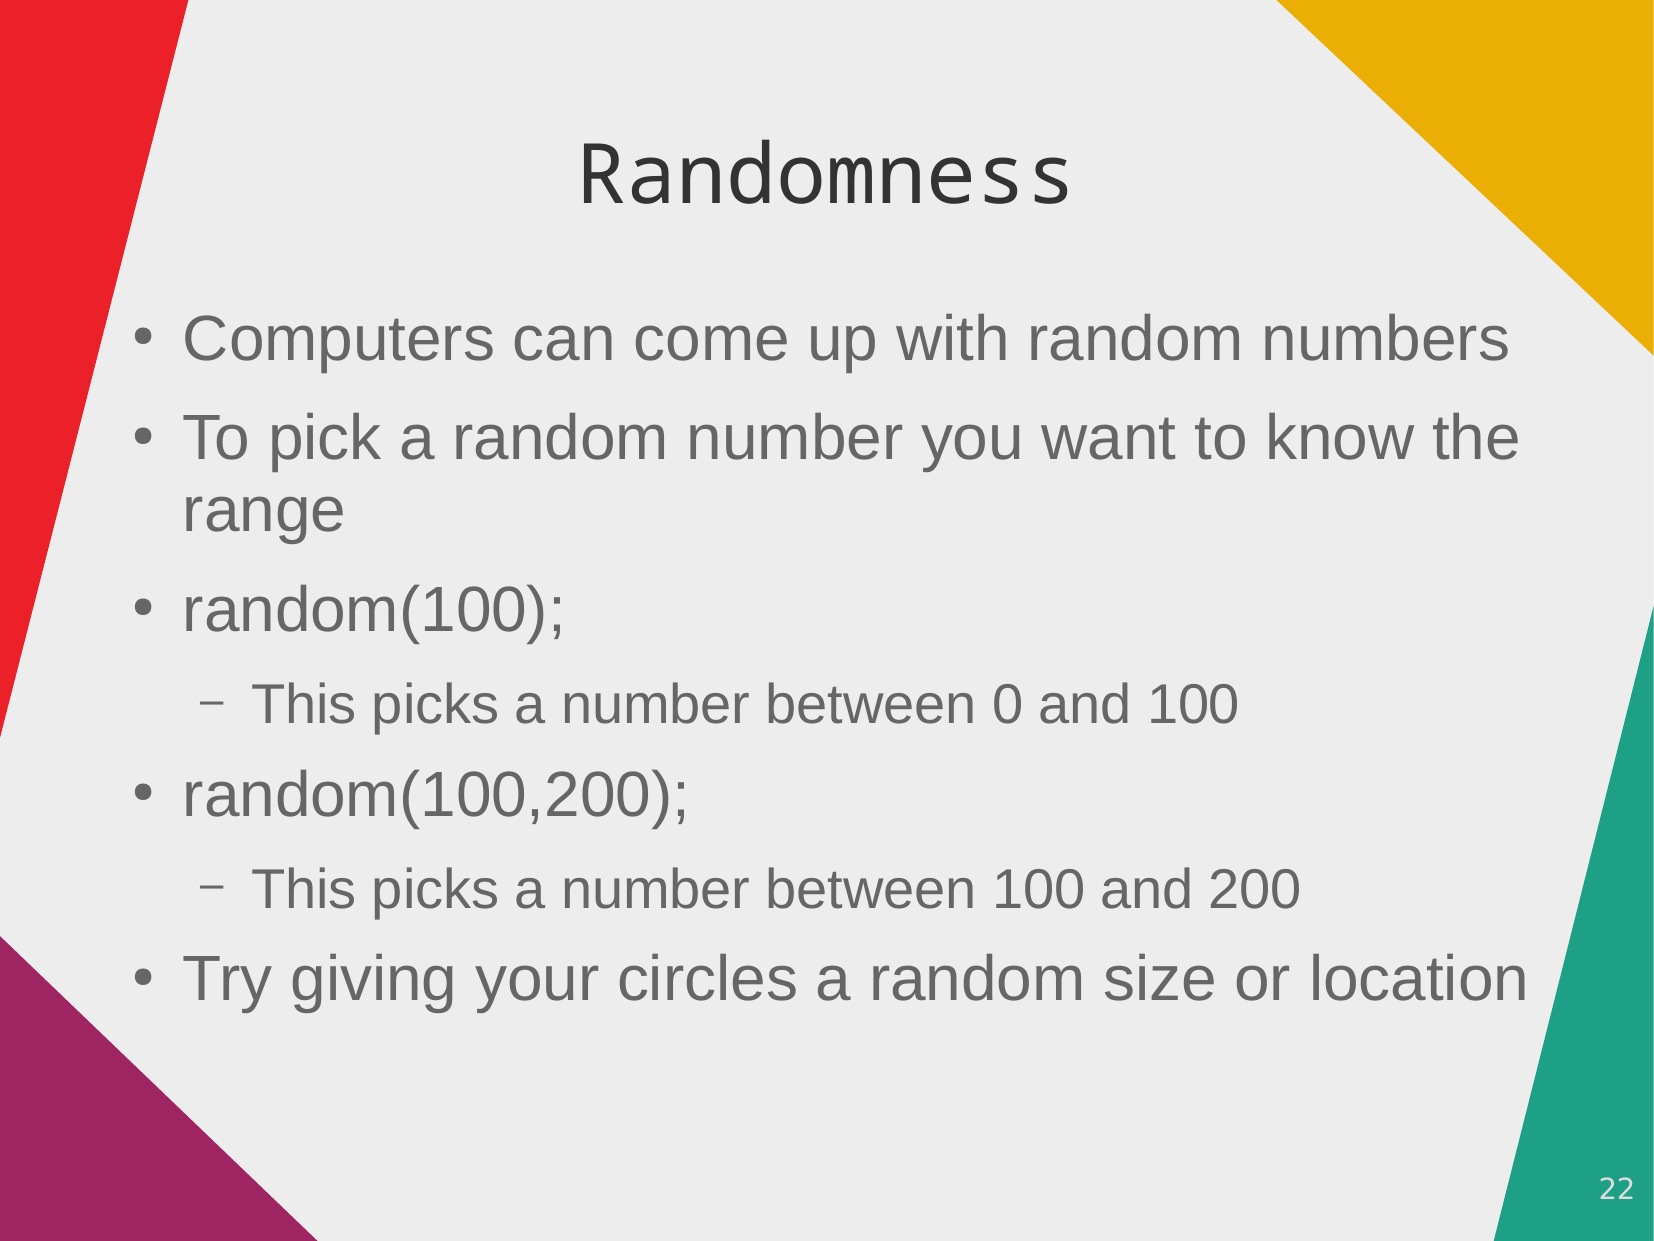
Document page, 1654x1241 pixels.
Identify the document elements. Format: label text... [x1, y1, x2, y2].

title Randomness [114, 73, 1539, 271]
list Computers can come up with random numbers To pick a random number you want to know the range random(100); This picks a number between 0 and 100 random(100,200); This picks a number between 100 and 200 Try giving your circles a random size or location [114, 302, 1539, 1033]
